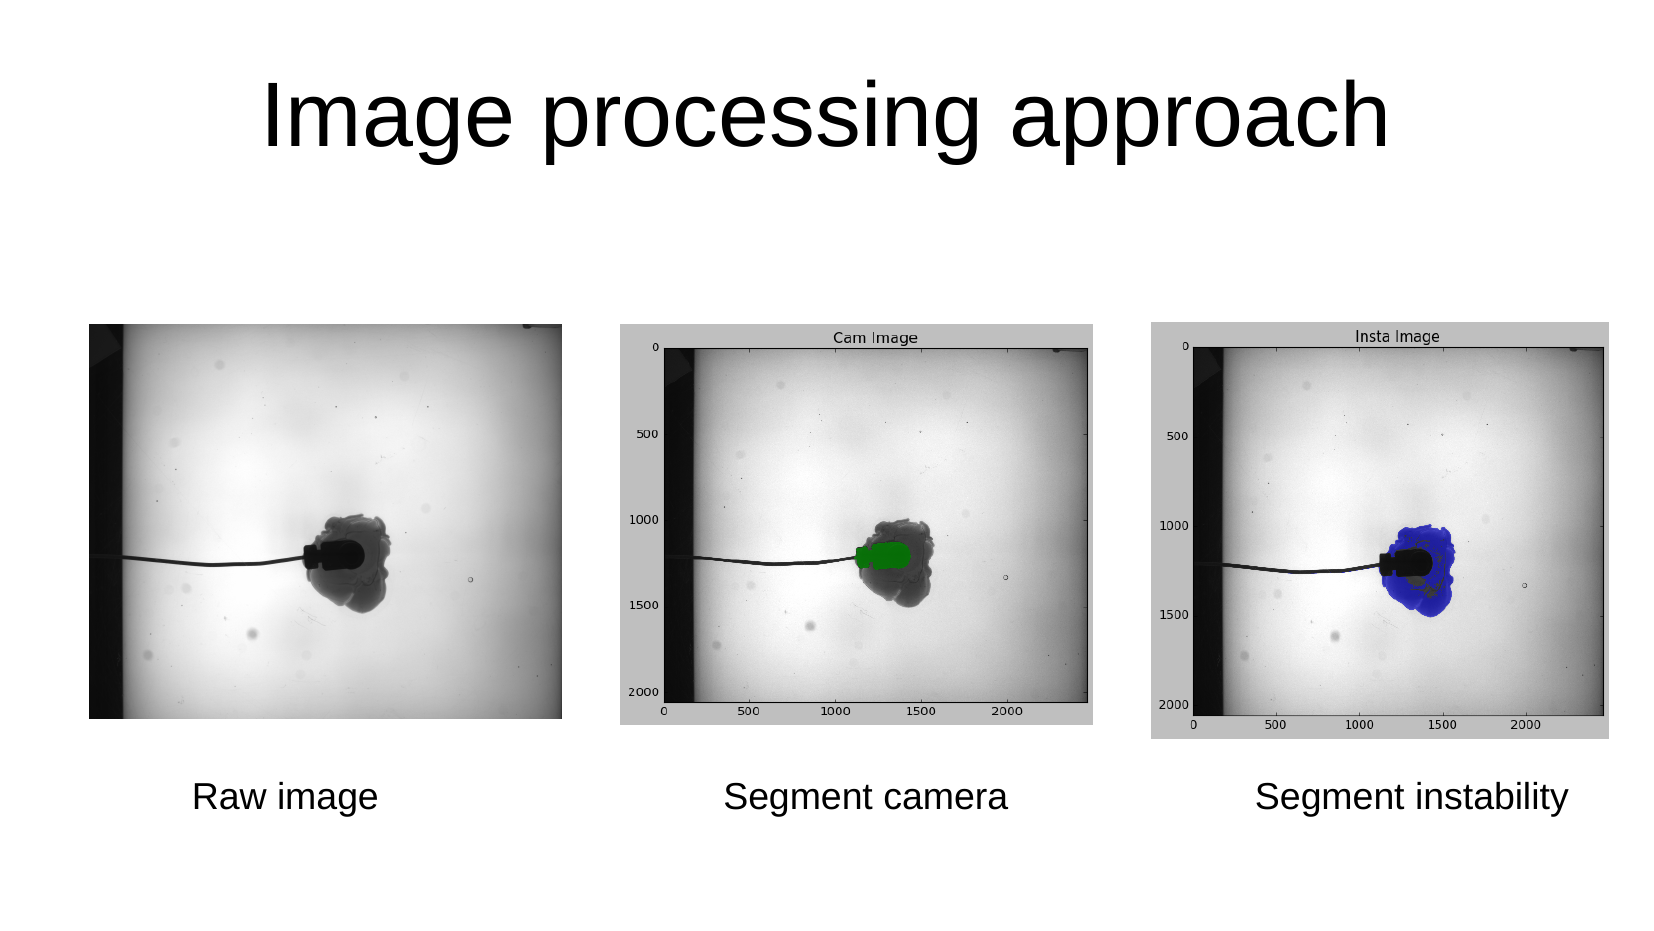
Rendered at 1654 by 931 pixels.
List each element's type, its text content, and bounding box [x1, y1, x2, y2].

picture [89, 324, 562, 719]
title Image processing approach [82, 37, 1571, 193]
text_box Segment instability [1240, 767, 1625, 827]
picture [1151, 322, 1609, 739]
text_box Segment camera [708, 767, 1063, 825]
text_box Raw image [177, 767, 443, 825]
picture [620, 324, 1093, 725]
